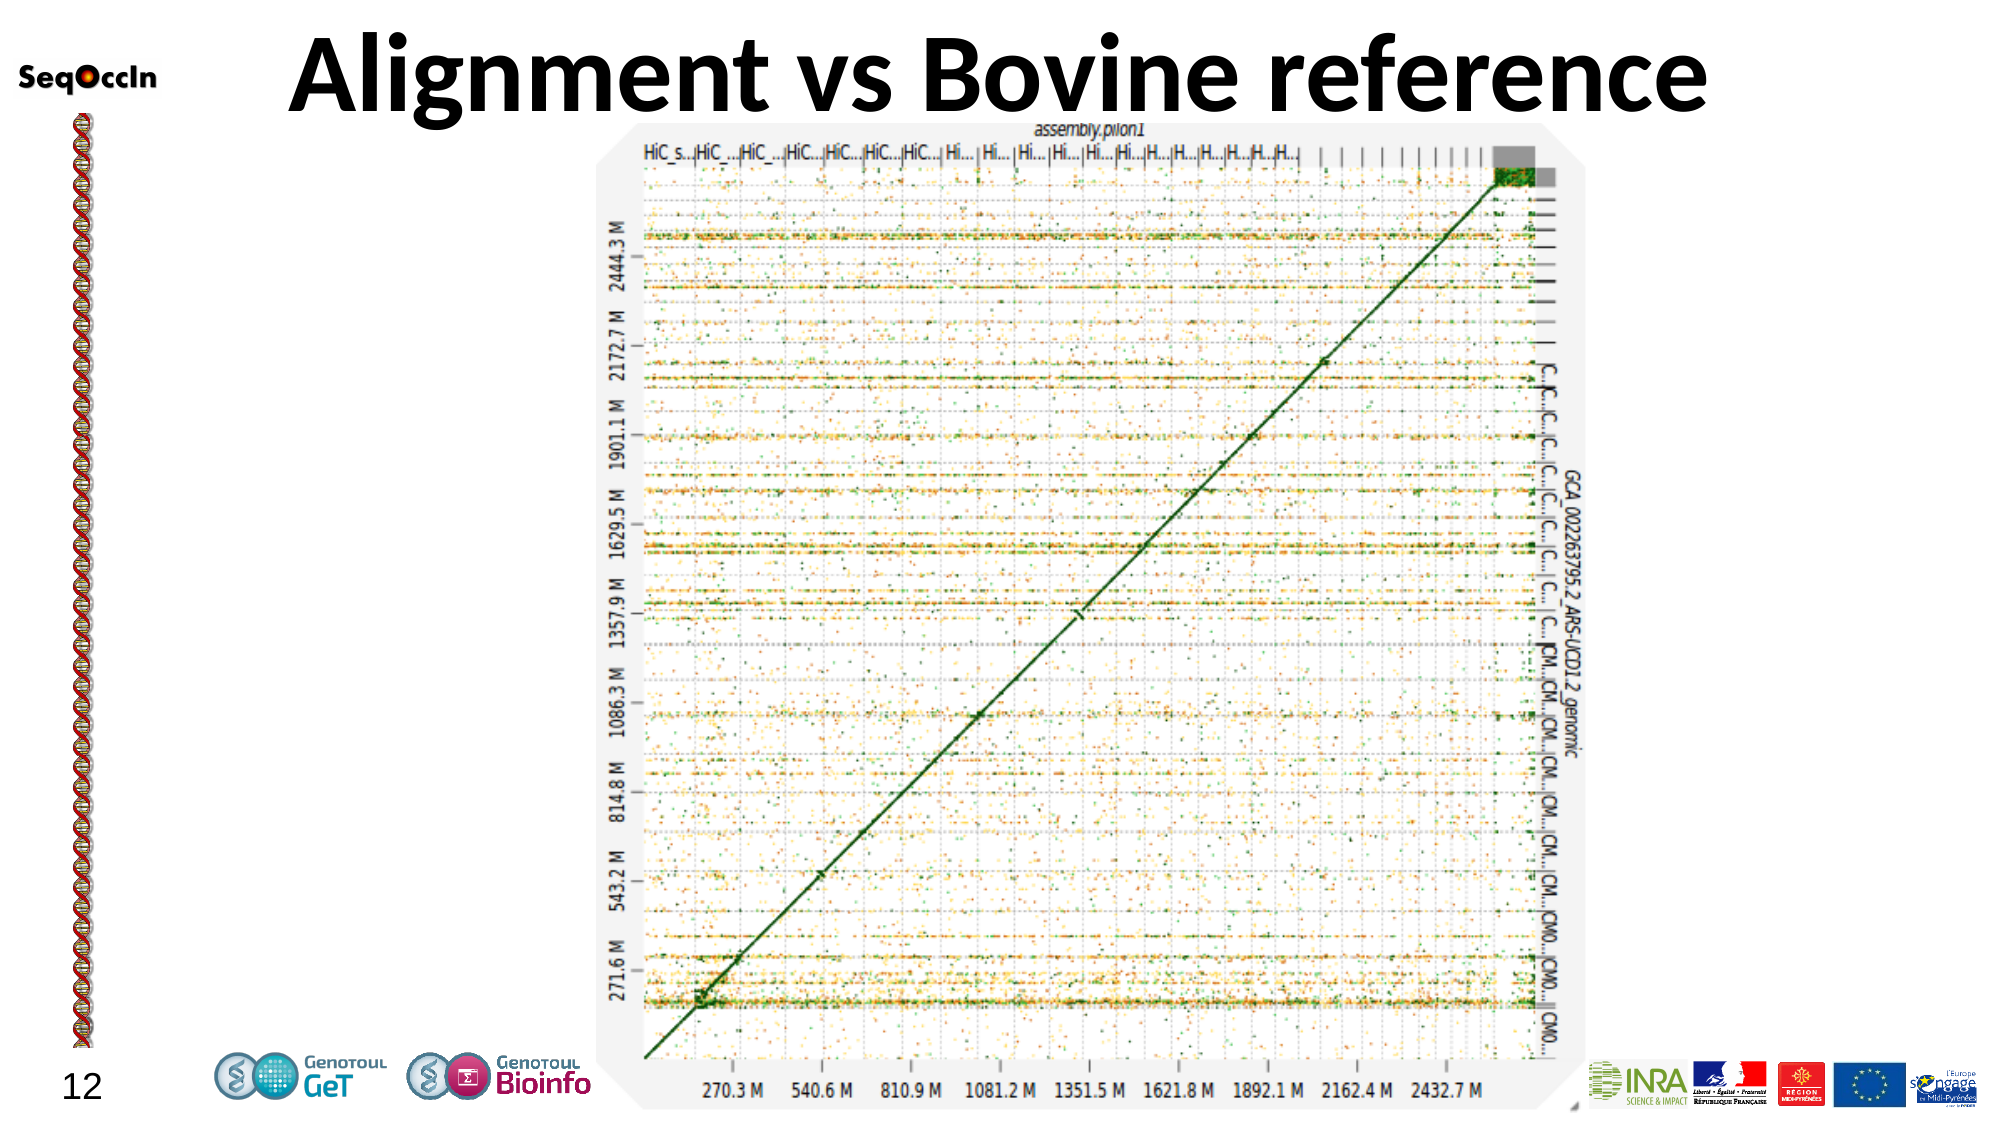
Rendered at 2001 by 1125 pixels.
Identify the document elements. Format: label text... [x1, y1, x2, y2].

picture [73, 113, 91, 1048]
picture [1778, 1062, 1825, 1106]
picture [1832, 1061, 1983, 1111]
picture [13, 58, 162, 99]
title Alignment vs Bovine reference [256, 24, 1745, 142]
picture [208, 1046, 392, 1106]
picture [400, 123, 1689, 1113]
